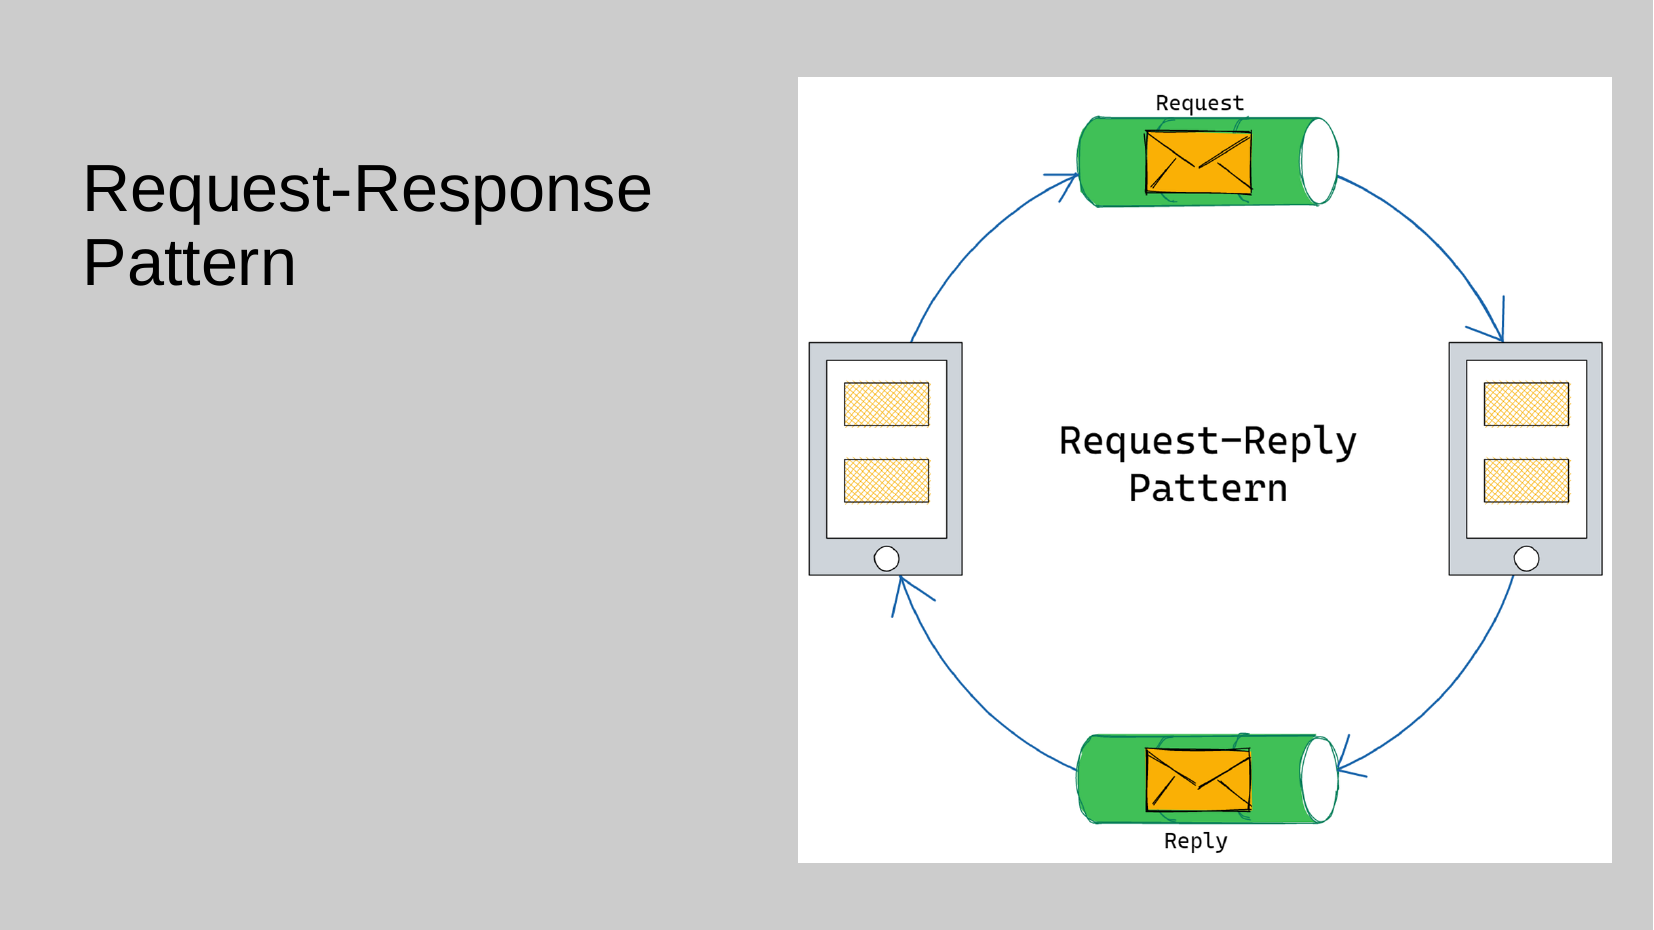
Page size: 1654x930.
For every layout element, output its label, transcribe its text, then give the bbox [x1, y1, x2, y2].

picture [798, 77, 1612, 863]
title Request-Response Pattern [82, 113, 713, 338]
